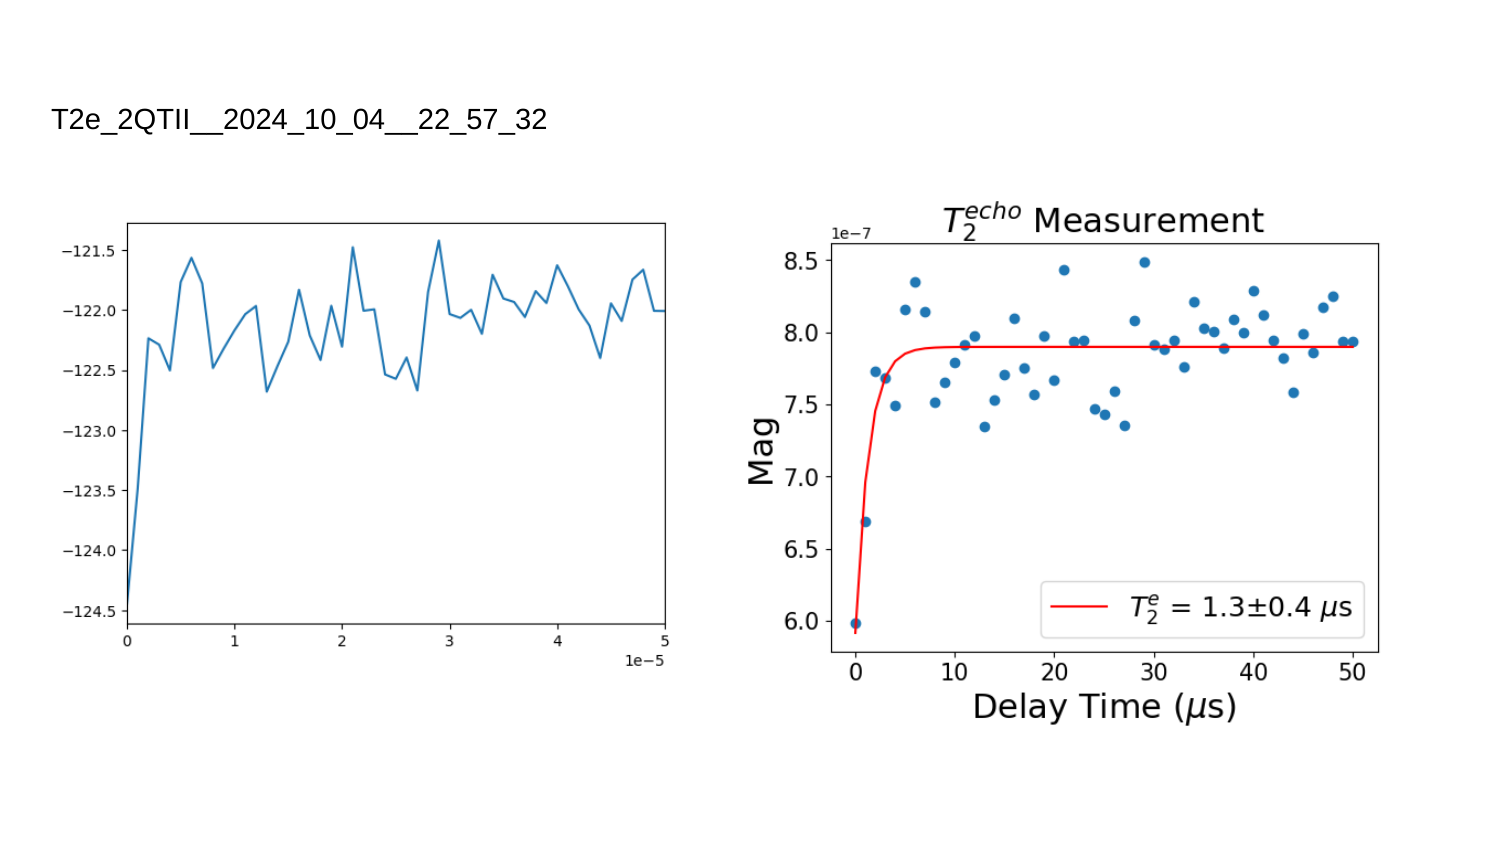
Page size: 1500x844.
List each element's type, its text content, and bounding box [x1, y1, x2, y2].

title T2e_2QTII__2024_10_04__22_57_32 [51, 72, 1449, 167]
picture [50, 212, 680, 680]
picture [734, 188, 1388, 739]
